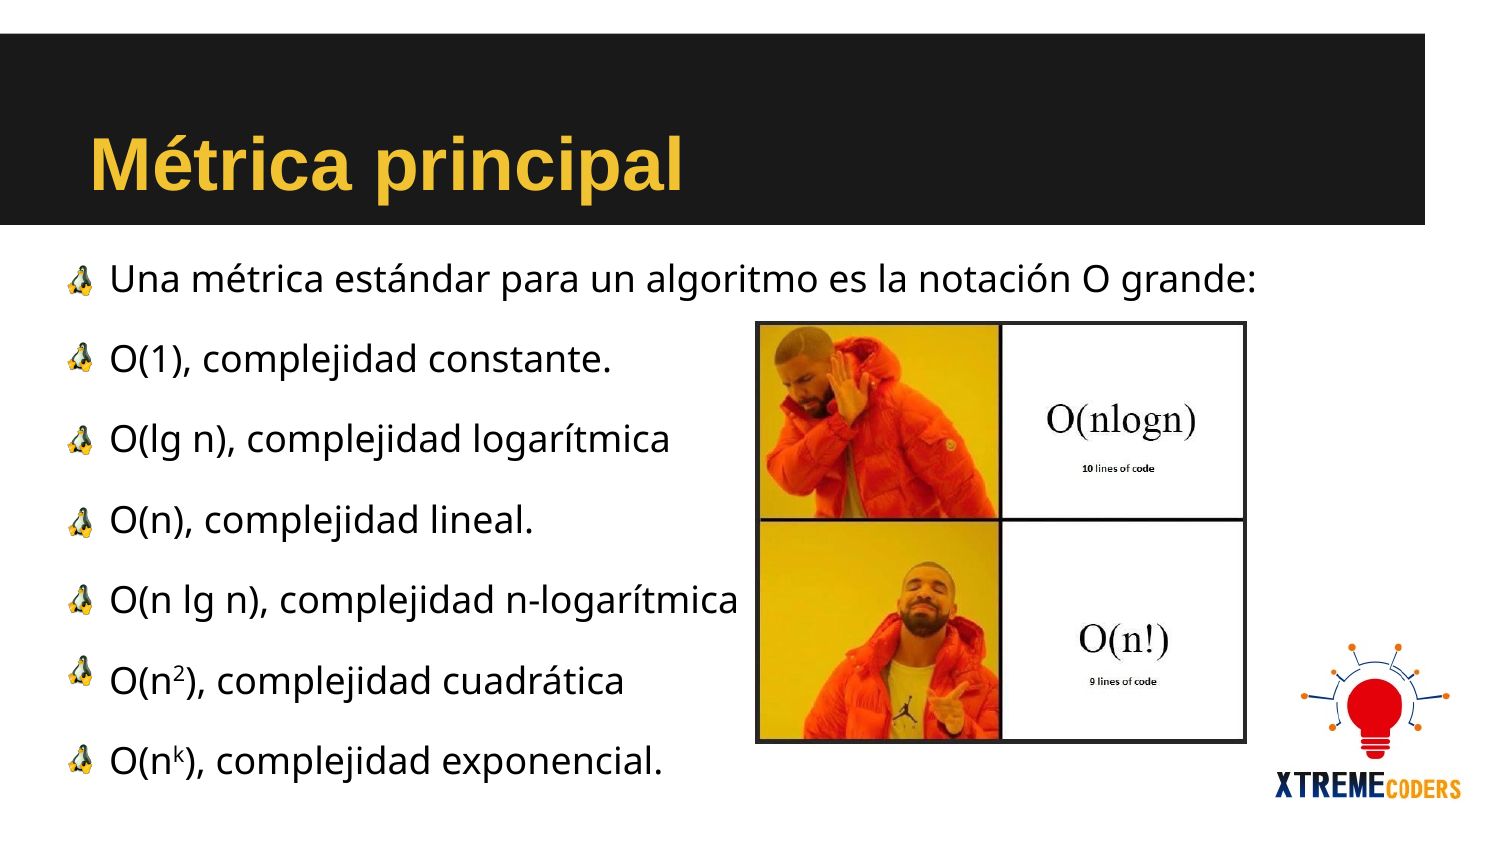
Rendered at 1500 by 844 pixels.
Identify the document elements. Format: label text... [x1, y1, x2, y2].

picture [64, 425, 95, 455]
picture [65, 507, 95, 538]
picture [755, 321, 1247, 745]
text_box Una métrica estándar para un algoritmo es la notación O grande: O(1), complejidad constante. O(lg n), complejidad logarítmica O(n), complejidad lineal. O(n lg n), complejidad n-logarítmica O(n2), complejidad cuadrática O(nk), complejidad exponencial. [94, 239, 1465, 808]
picture [65, 744, 95, 774]
picture [1275, 640, 1465, 804]
picture [64, 342, 95, 372]
picture [65, 655, 95, 686]
text_box Métrica principal [74, 33, 1425, 221]
picture [64, 265, 95, 296]
picture [65, 584, 95, 615]
